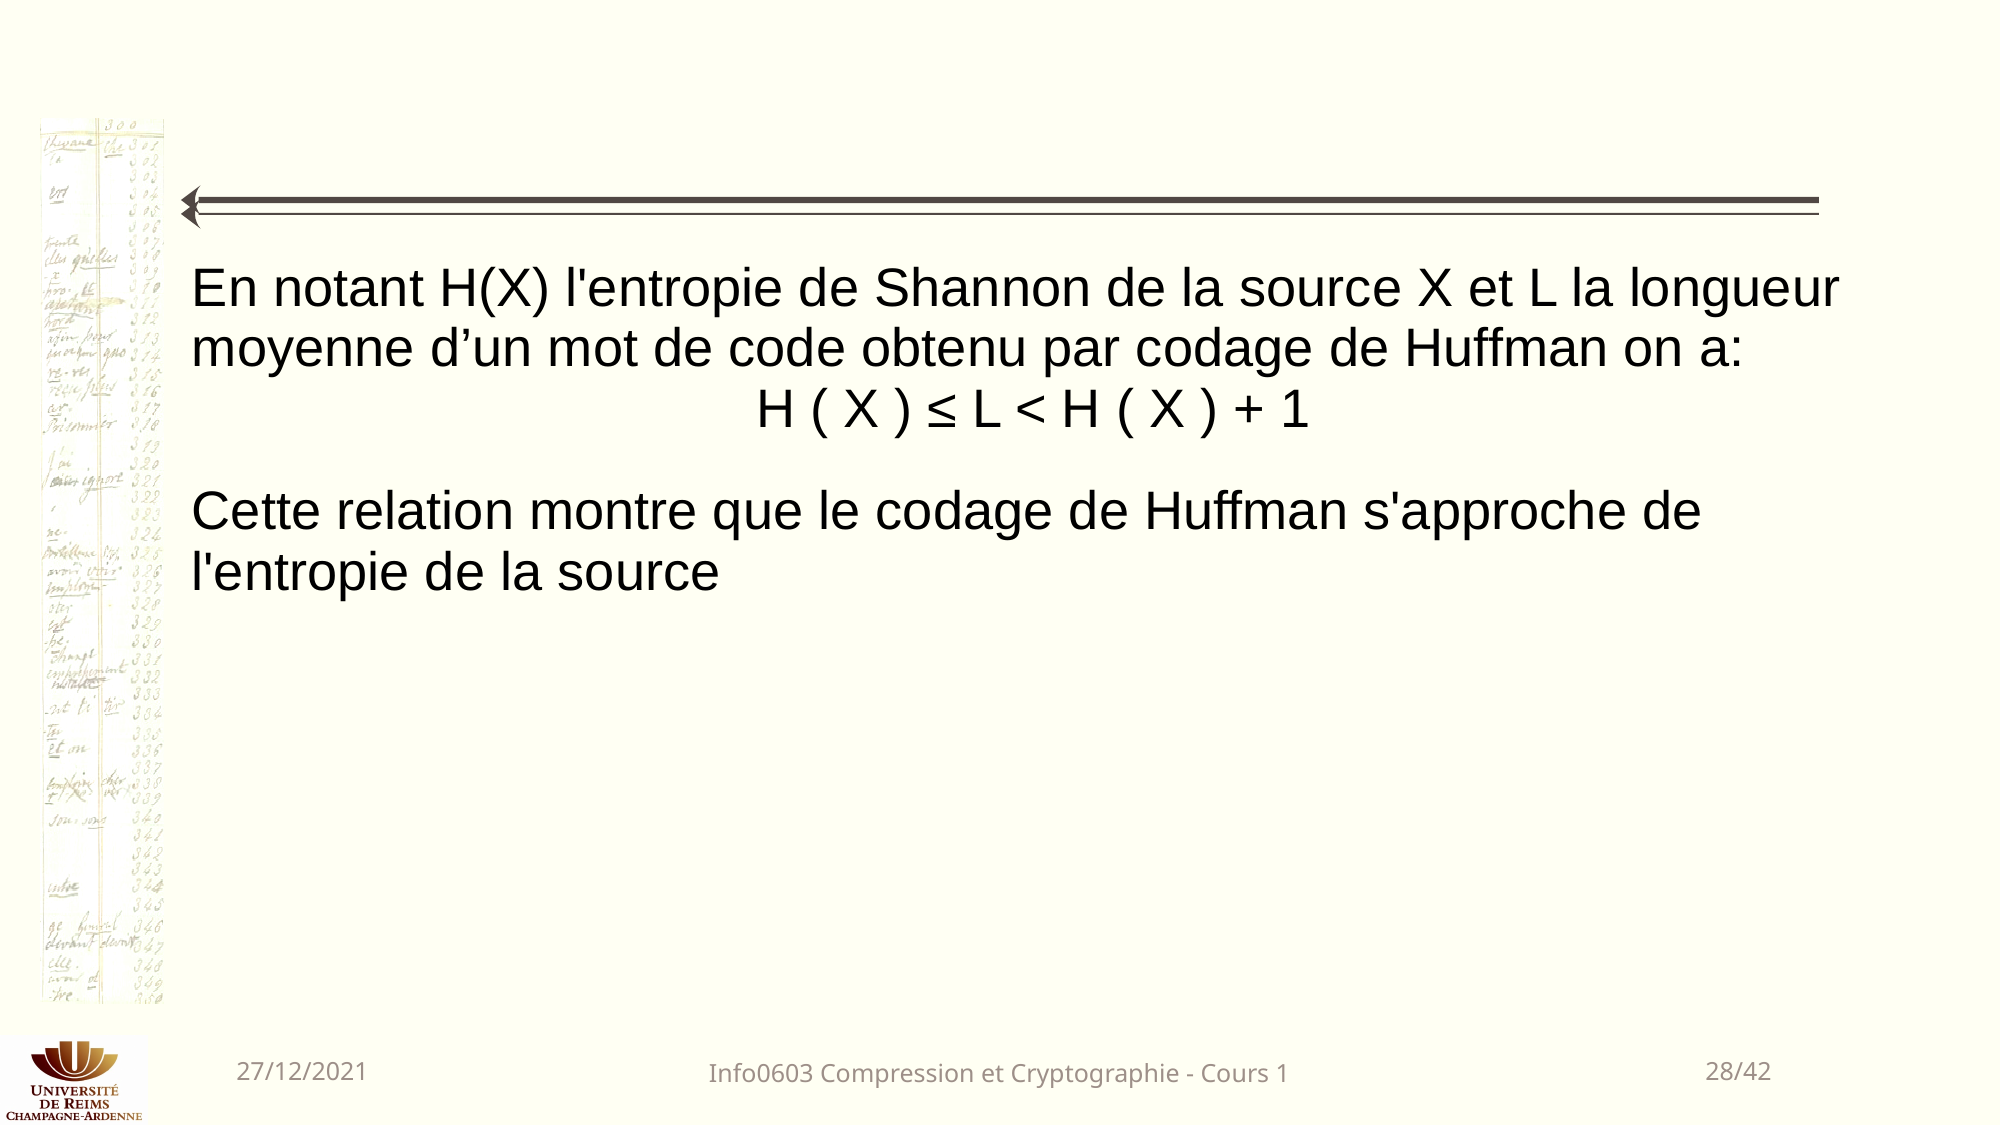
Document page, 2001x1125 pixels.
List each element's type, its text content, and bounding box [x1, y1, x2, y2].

text_box En notant H(X) l'entropie de Shannon de la source X et L la longueur moyenne d’un mot de code obtenu par codage de Huffman on a: H ( X ) ≤ L < H ( X ) + 1 Cette relation montre que le codage de Huffman s'approche de l'entropie de la source [177, 238, 1890, 621]
picture [40, 118, 164, 1004]
picture [0, 1035, 148, 1125]
